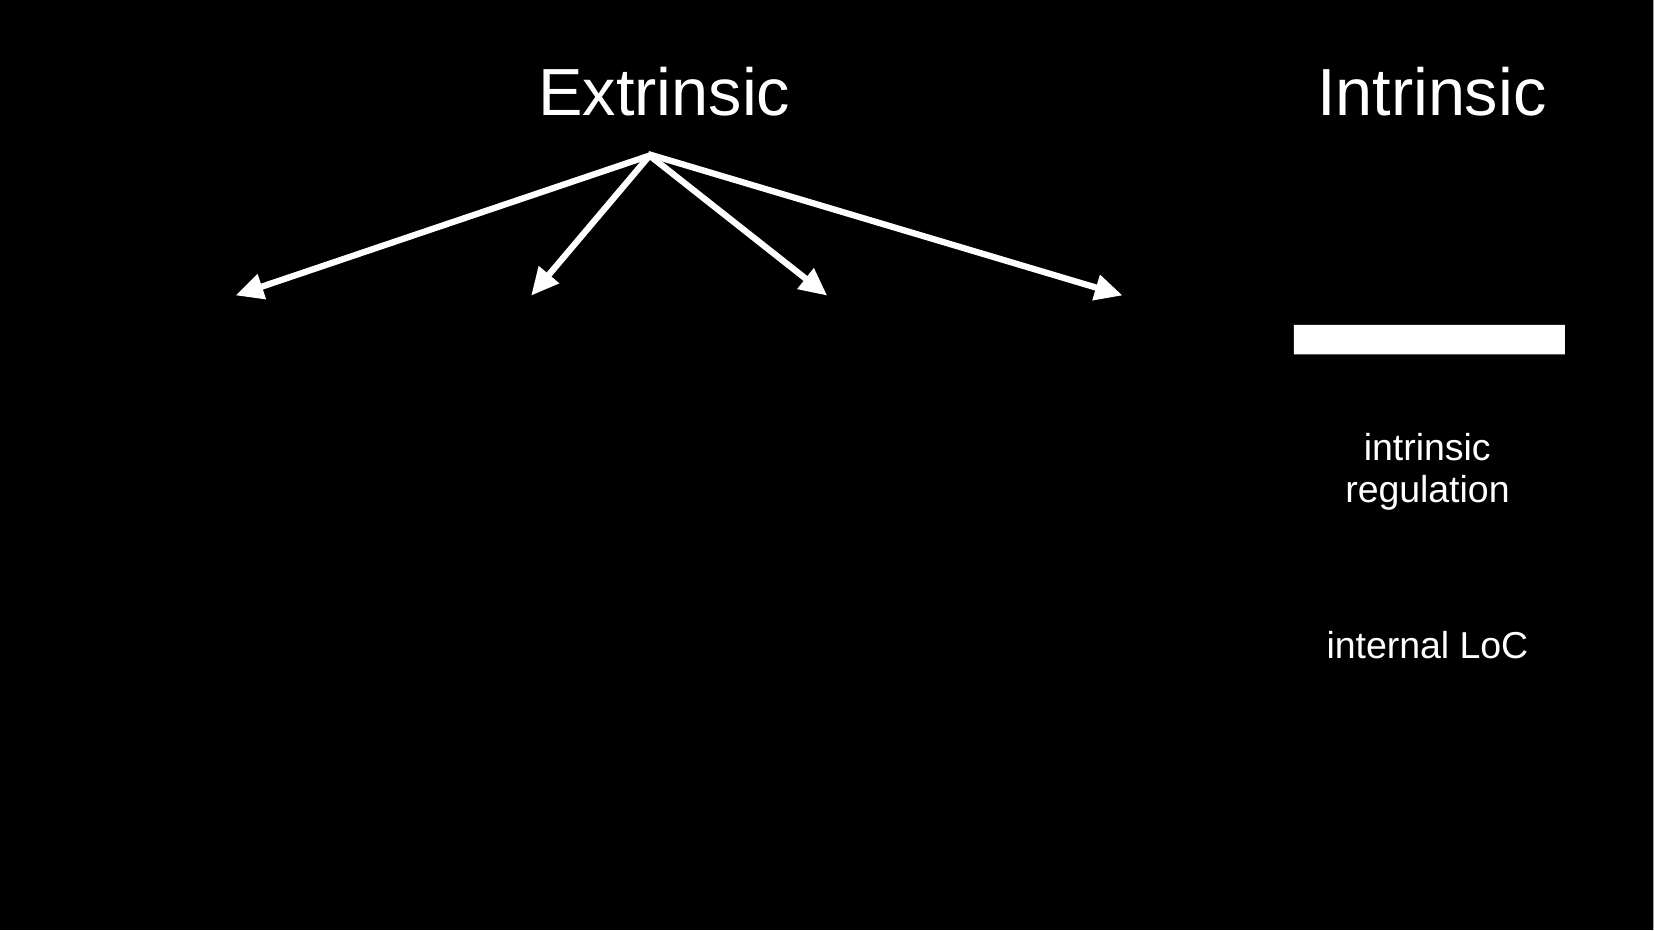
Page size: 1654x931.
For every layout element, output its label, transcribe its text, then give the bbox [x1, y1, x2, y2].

list internal LoC [1294, 582, 1561, 709]
text_box [1293, 324, 1565, 355]
list Intrinsic [1299, 29, 1565, 156]
list Extrinsic [531, 29, 798, 156]
list intrinsic regulation [1294, 405, 1561, 532]
